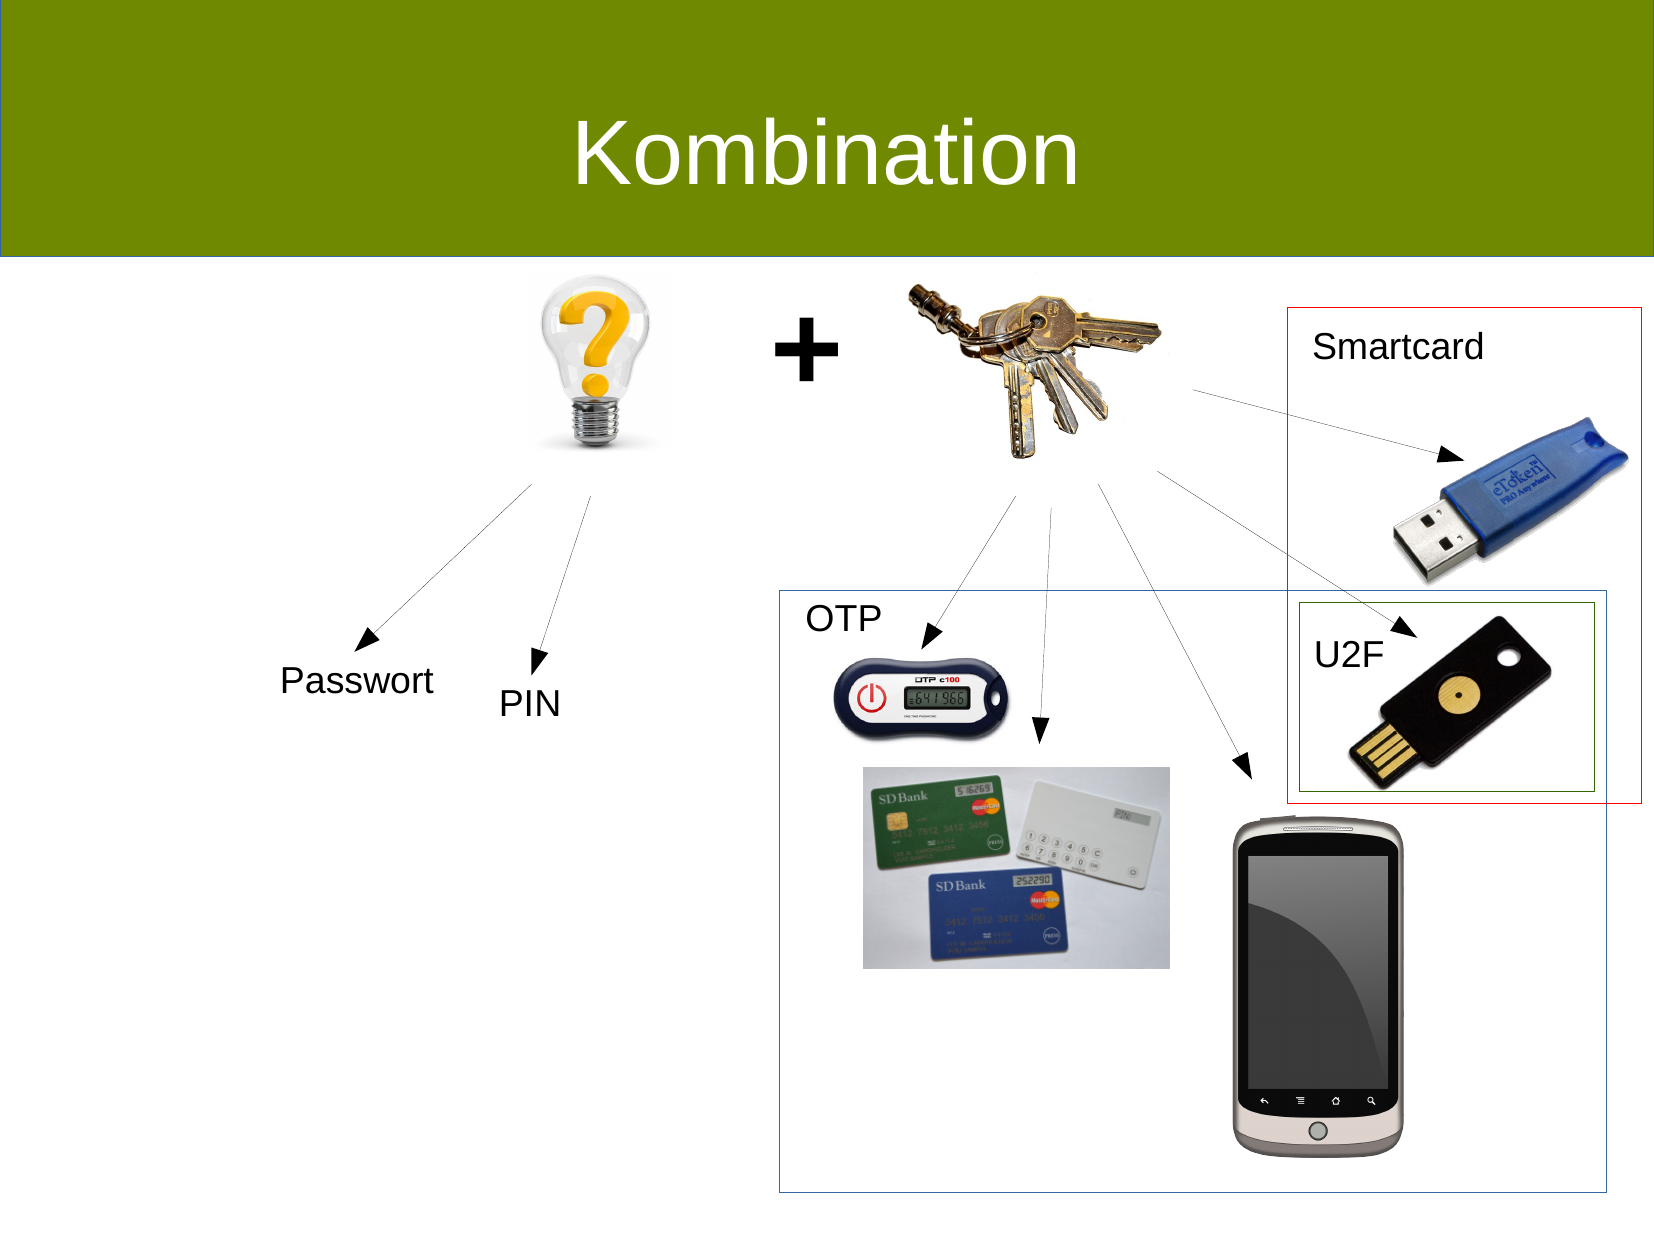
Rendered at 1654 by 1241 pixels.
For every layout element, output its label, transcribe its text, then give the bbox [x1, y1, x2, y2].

text_box [779, 307, 1642, 1193]
picture [826, 649, 1014, 747]
text_box Passwort [265, 651, 449, 709]
title Kombination [82, 49, 1571, 257]
picture [524, 271, 674, 453]
text_box U2F [1299, 625, 1400, 683]
picture [879, 271, 1182, 472]
text_box + [755, 270, 863, 426]
text_box PIN [484, 675, 615, 733]
picture [1230, 815, 1406, 1158]
text_box Smartcard [1297, 318, 1500, 375]
picture [863, 767, 1170, 969]
text_box [898, 590, 957, 649]
text_box OTP [790, 590, 898, 650]
